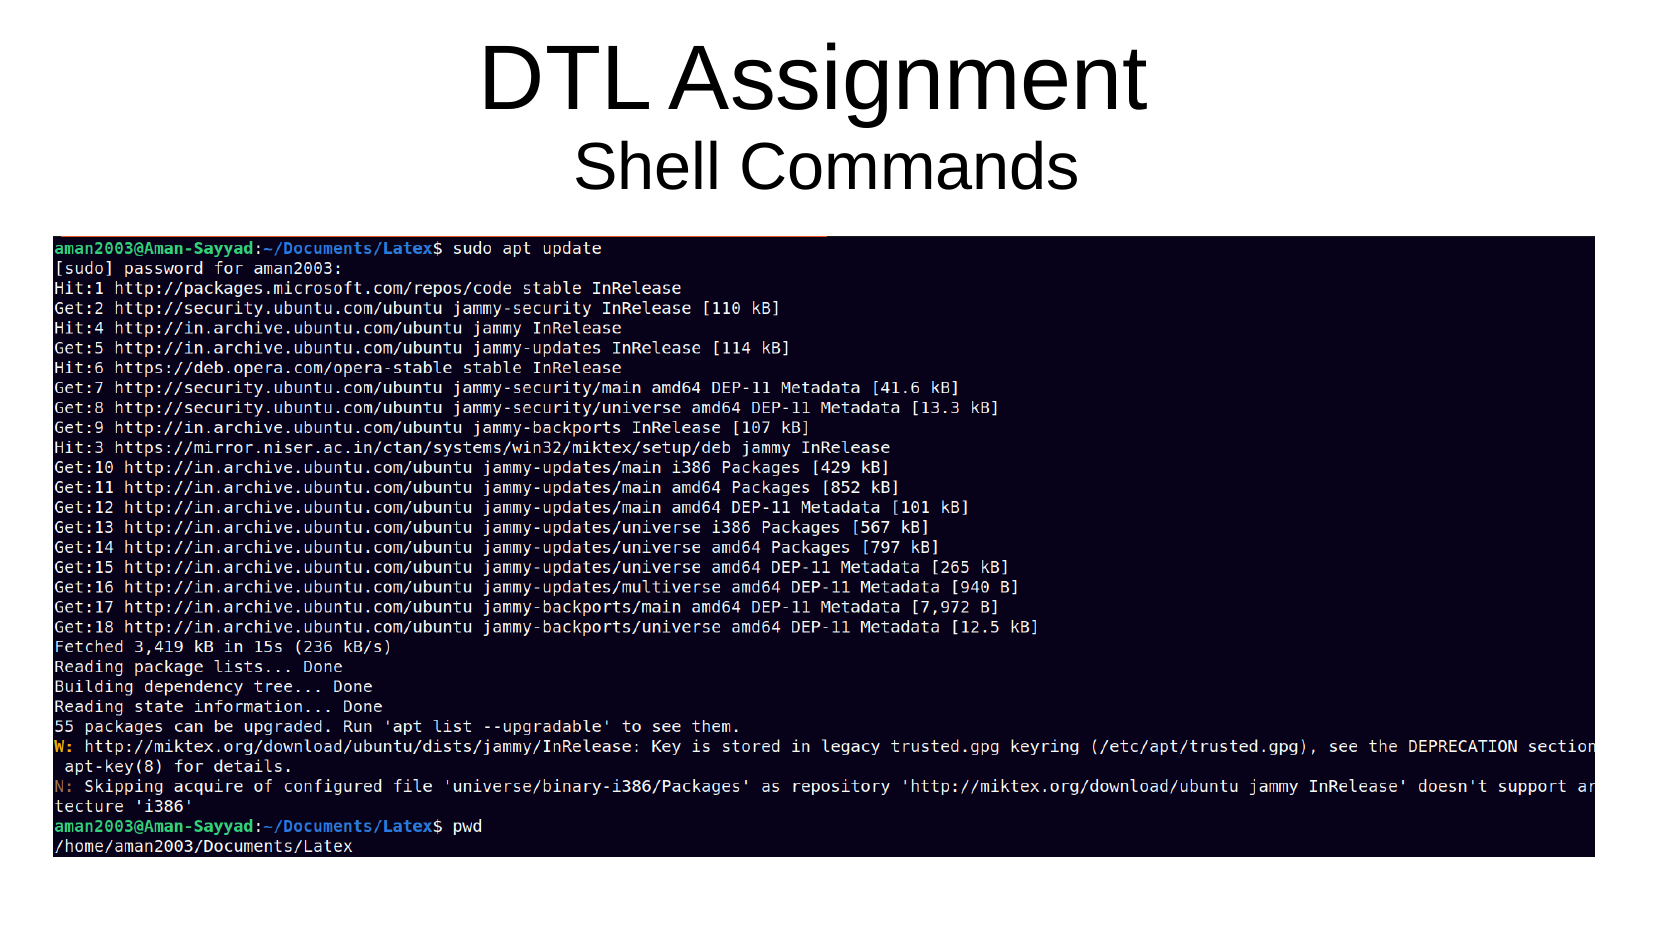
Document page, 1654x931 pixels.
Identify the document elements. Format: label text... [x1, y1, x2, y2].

picture [53, 236, 1595, 857]
title DTL Assignment Shell Commands [82, 26, 1571, 204]
